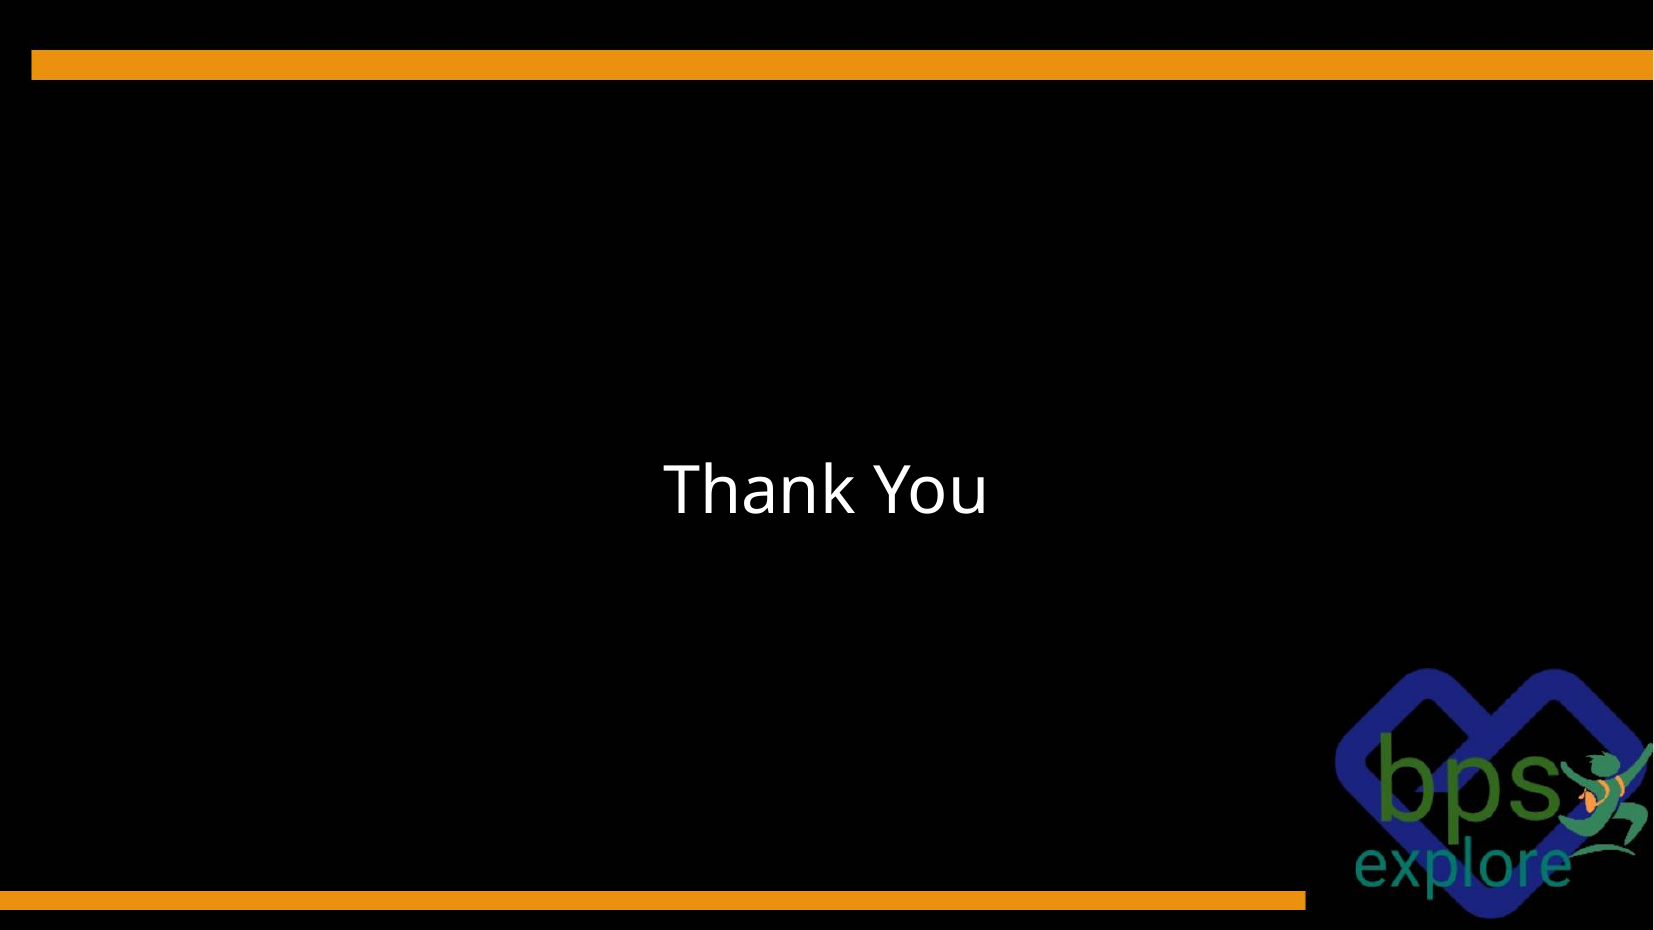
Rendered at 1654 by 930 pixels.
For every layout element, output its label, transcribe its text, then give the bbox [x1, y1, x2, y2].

subtitle Thank You [82, 217, 1571, 757]
picture [0, 0, 1654, 930]
